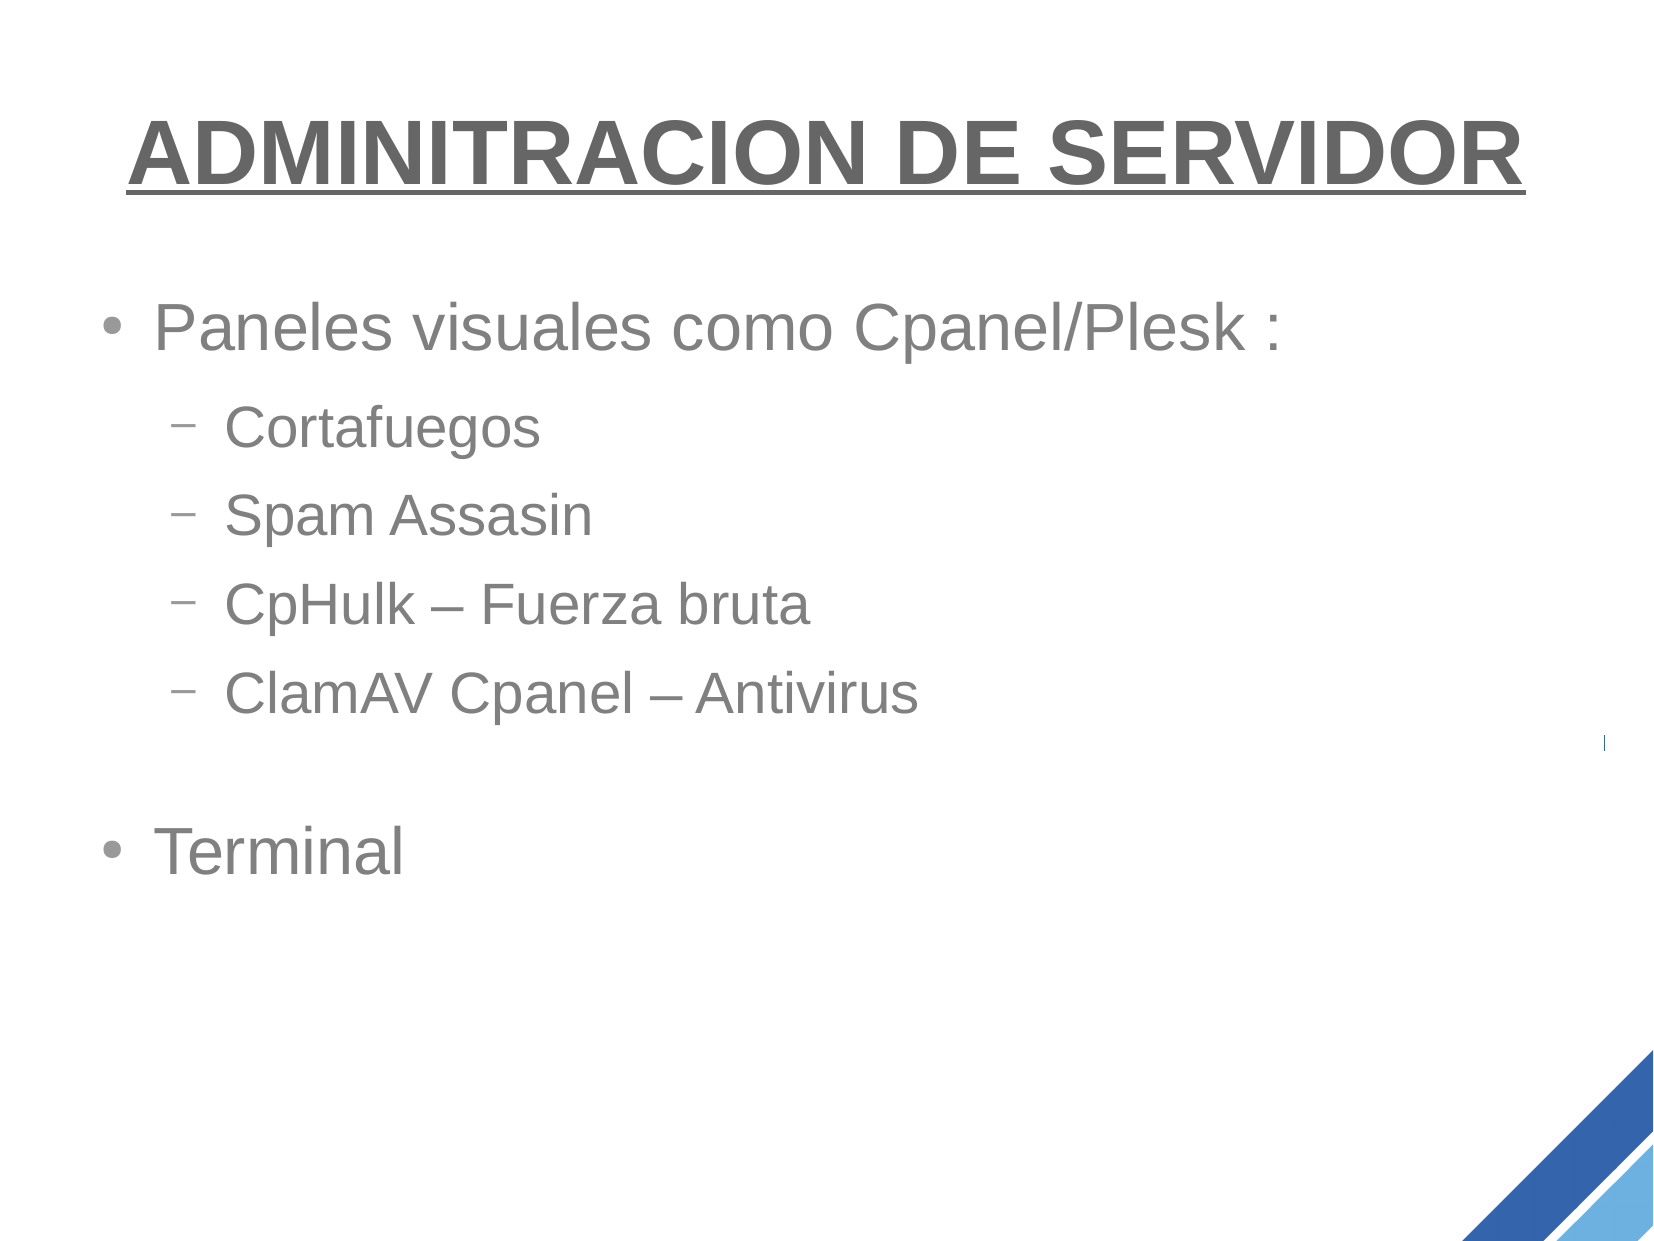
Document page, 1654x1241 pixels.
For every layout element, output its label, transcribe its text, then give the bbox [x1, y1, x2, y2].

list Paneles visuales como Cpanel/Plesk : Cortafuegos Spam Assasin CpHulk – Fuerza bruta ClamAV Cpanel – Antivirus Terminal [82, 290, 1571, 1010]
picture [1457, 1049, 1654, 1241]
title ADMINITRACION DE SERVIDOR [82, 49, 1571, 257]
